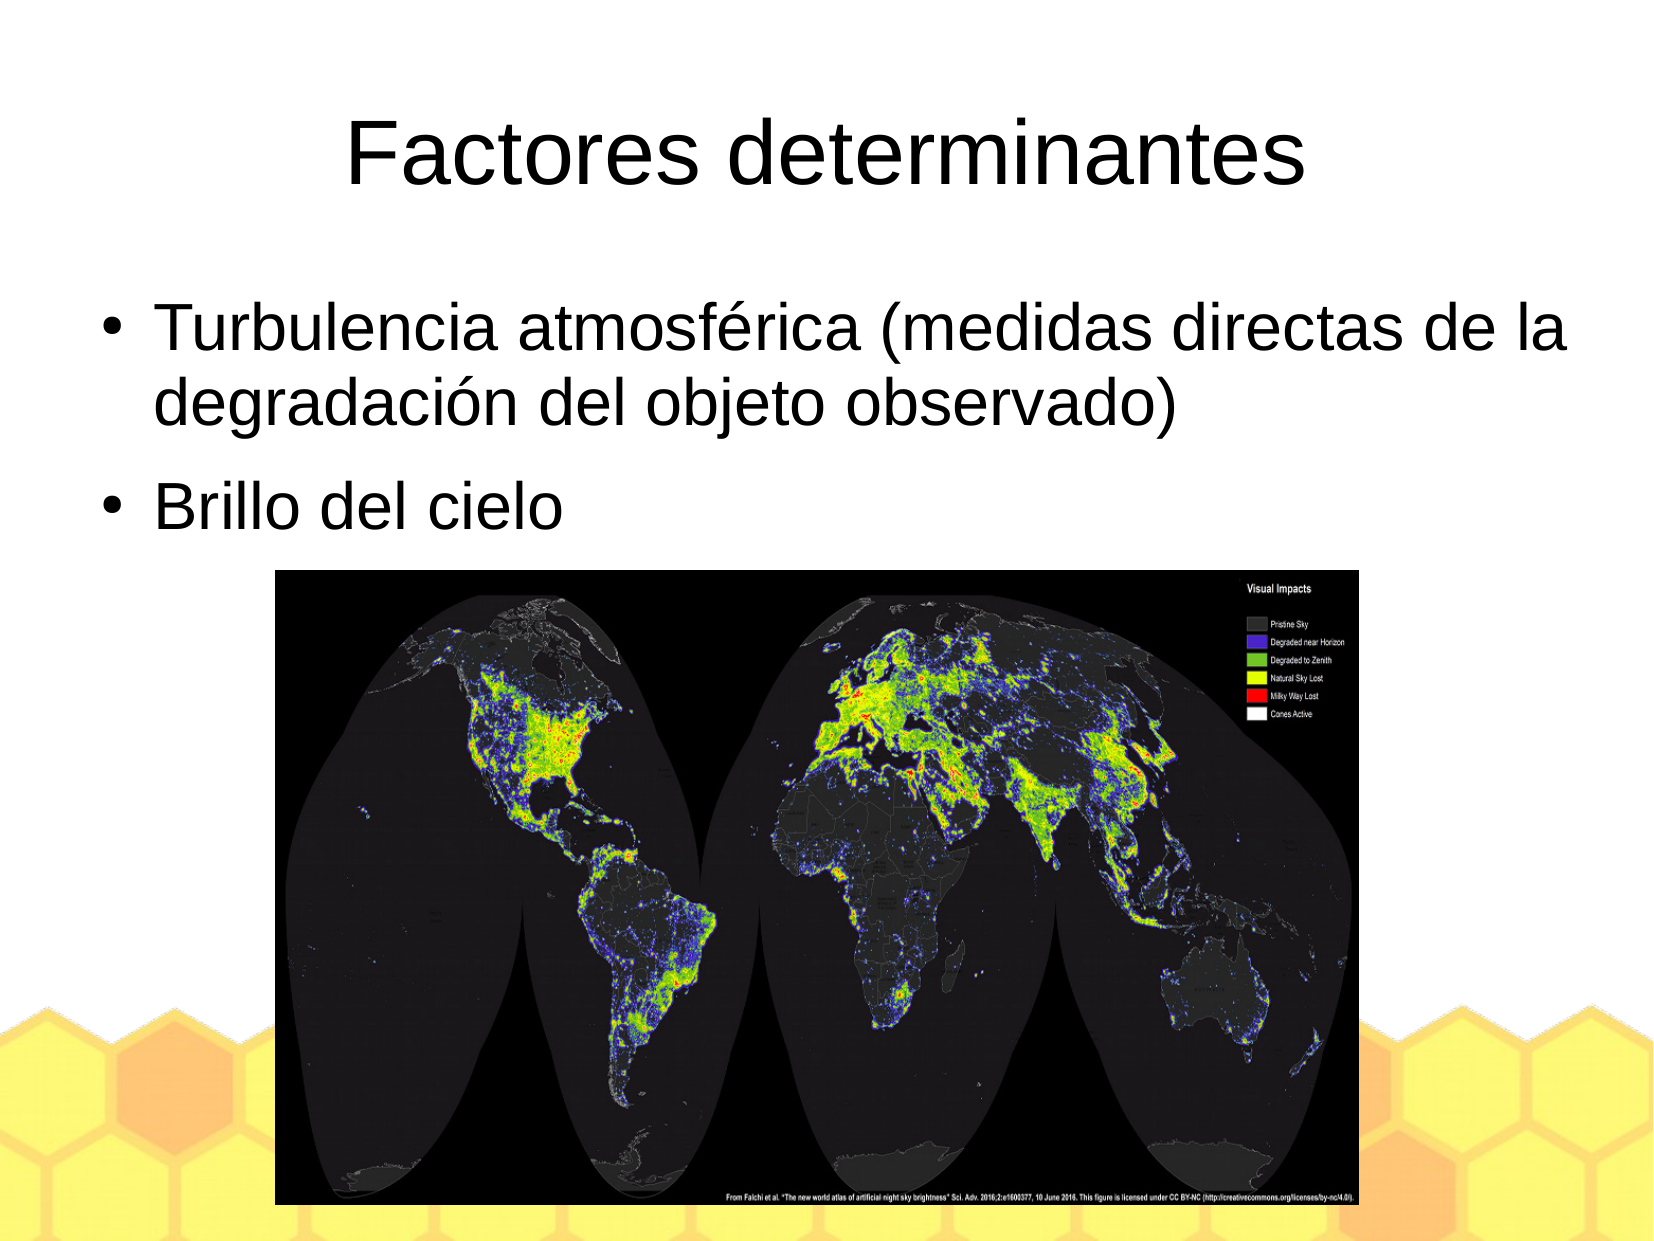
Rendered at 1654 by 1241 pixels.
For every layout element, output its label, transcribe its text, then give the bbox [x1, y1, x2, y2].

picture [0, 570, 1654, 1241]
title Factores determinantes [82, 49, 1571, 257]
list Turbulencia atmosférica (medidas directas de la degradación del objeto observado) Brillo del cielo [82, 290, 1571, 1010]
